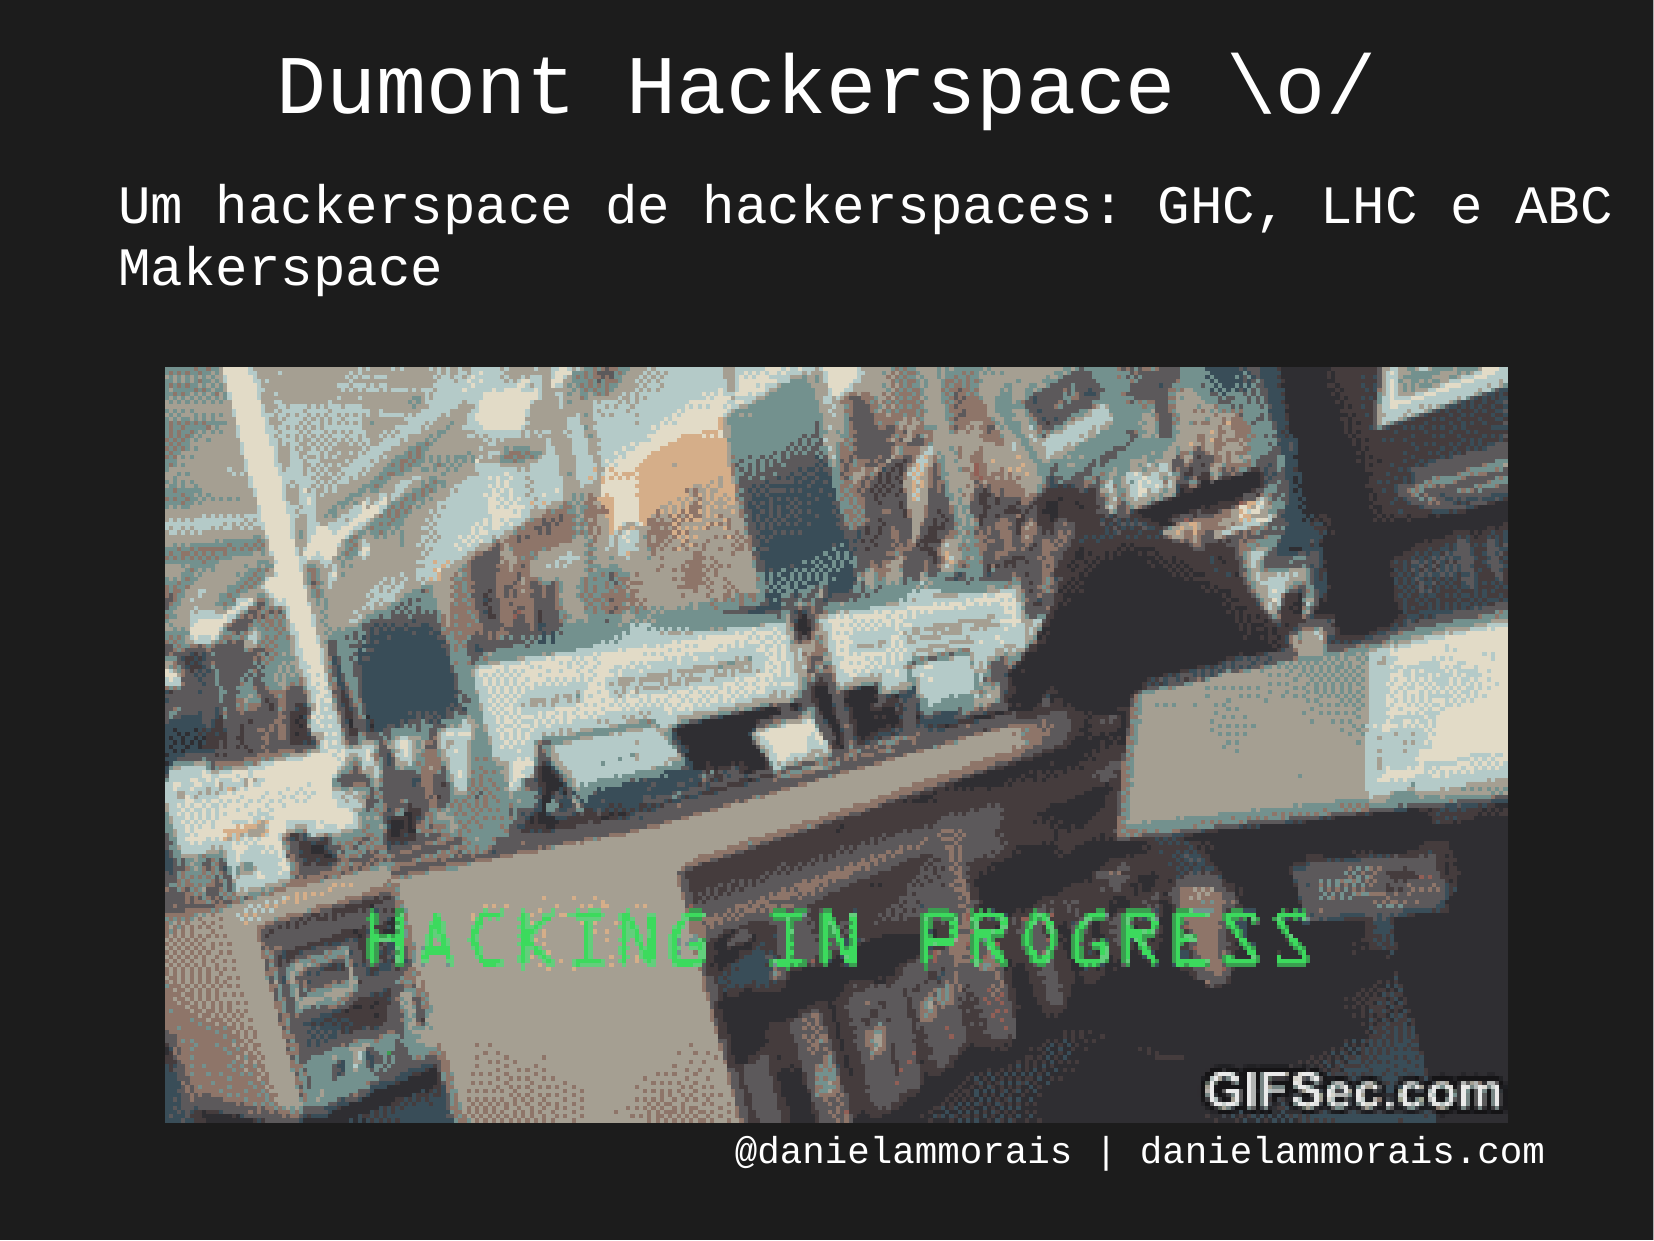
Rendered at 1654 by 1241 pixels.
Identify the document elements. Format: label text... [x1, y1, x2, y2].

title Dumont Hackerspace \o/ [82, 0, 1571, 178]
picture [165, 367, 1508, 1123]
list Um hackerspace de hackerspaces: GHC, LHC e ABC Makerspace [47, 178, 1654, 898]
text_box @danielammorais | danielammorais.com [720, 1125, 1654, 1225]
